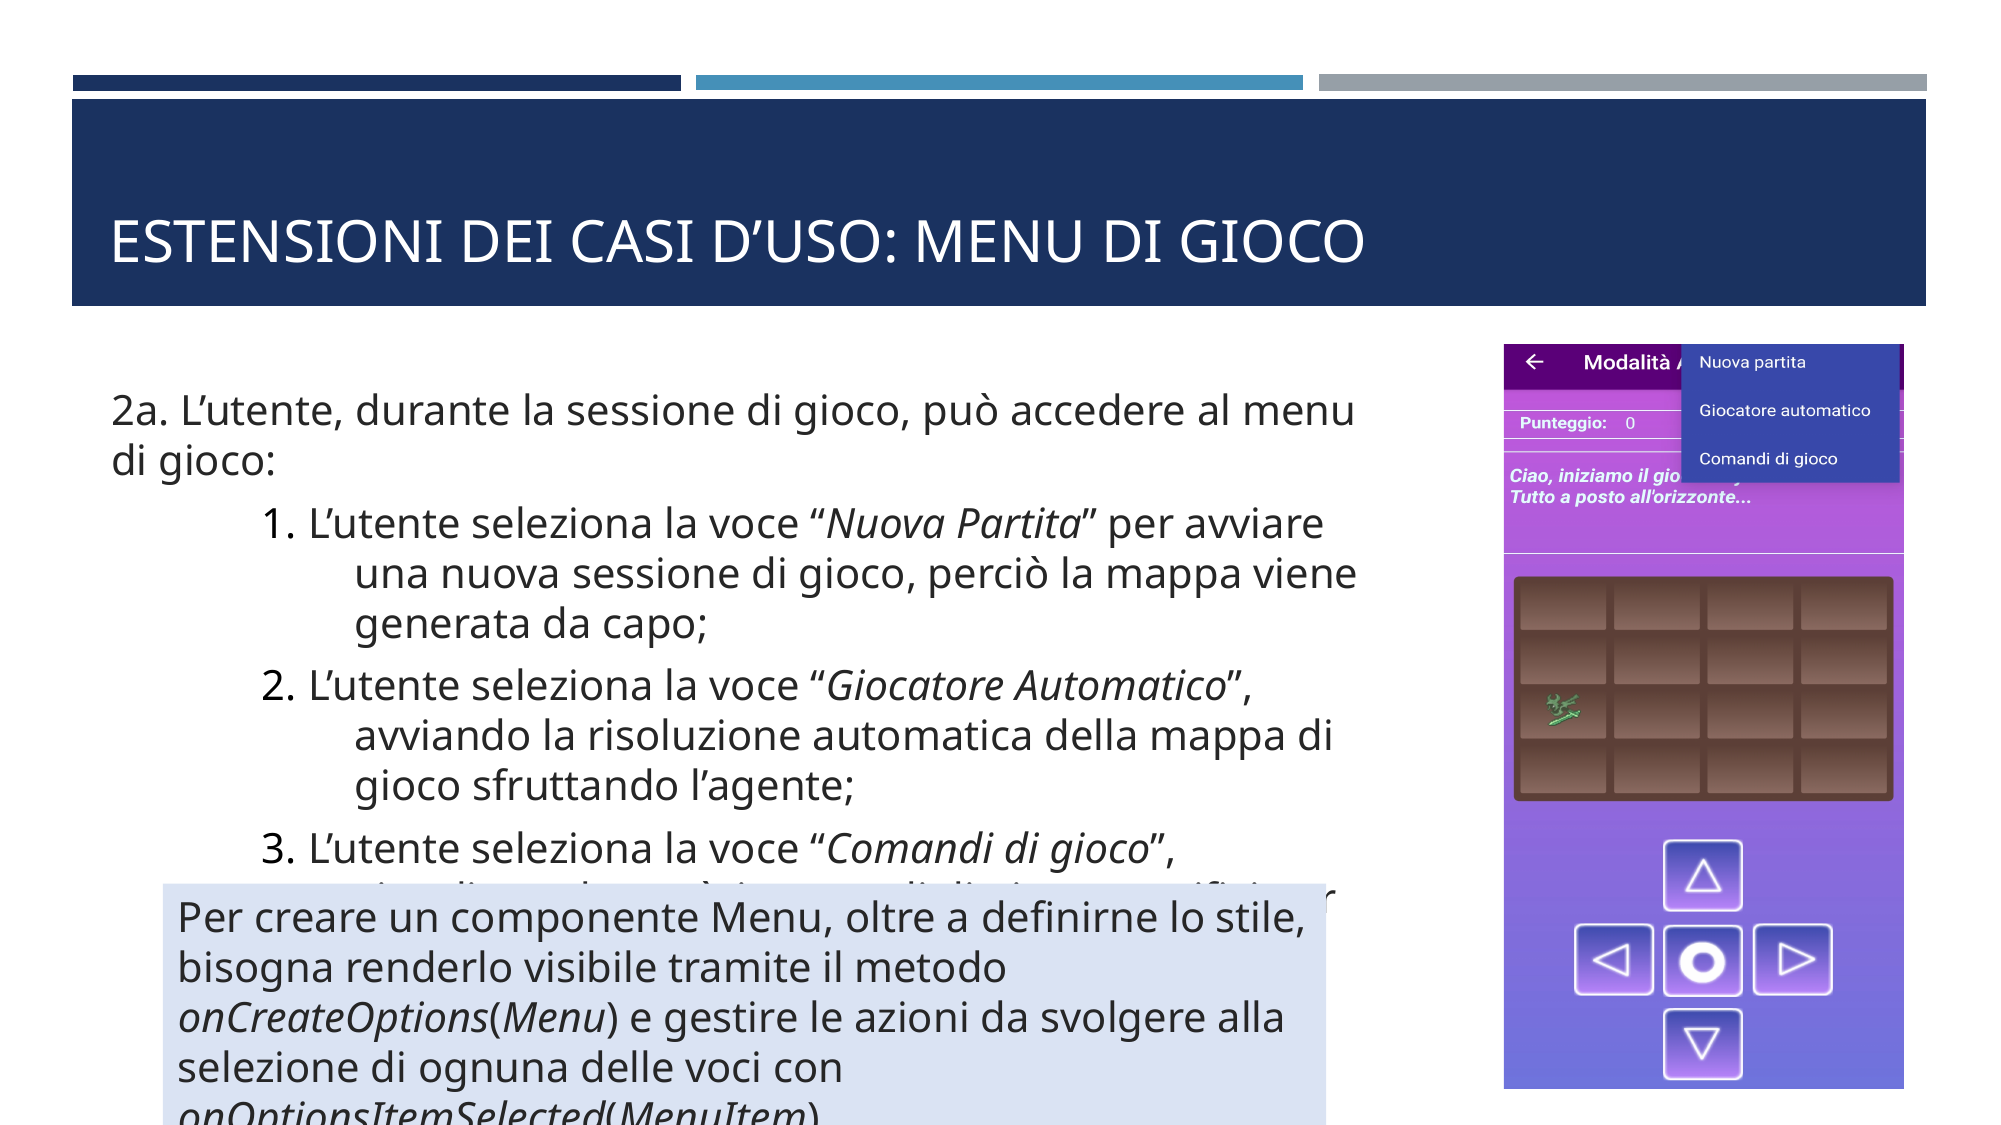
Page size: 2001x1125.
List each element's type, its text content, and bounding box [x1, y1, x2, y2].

title Estensioni dei casi d’uso: menu di gioco [94, 119, 1904, 282]
picture [1503, 344, 1904, 1089]
text_box Per creare un componente Menu, oltre a definirne lo stile, bisogna renderlo visibile tramite il metodo onCreateOptions(Menu) e gestire le azioni da svolgere alla selezione di ognuna delle voci con onOptionsItemSelected(MenuItem). [162, 883, 1327, 1101]
text_box 2a. L’utente, durante la sessione di gioco, può accedere al menu di gioco: L’utente seleziona la voce “Nuova Partita” per avviare una nuova sessione di gioco, perciò la mappa viene generata da capo; L’utente seleziona la voce “Giocatore Automatico”, avviando la risoluzione automatica della mappa di gioco sfruttando l’agente; L’utente seleziona la voce “Comandi di gioco”, visualizzando, così, i comandi di gioco specifici per la modalità che ha scelto; [96, 376, 1393, 821]
